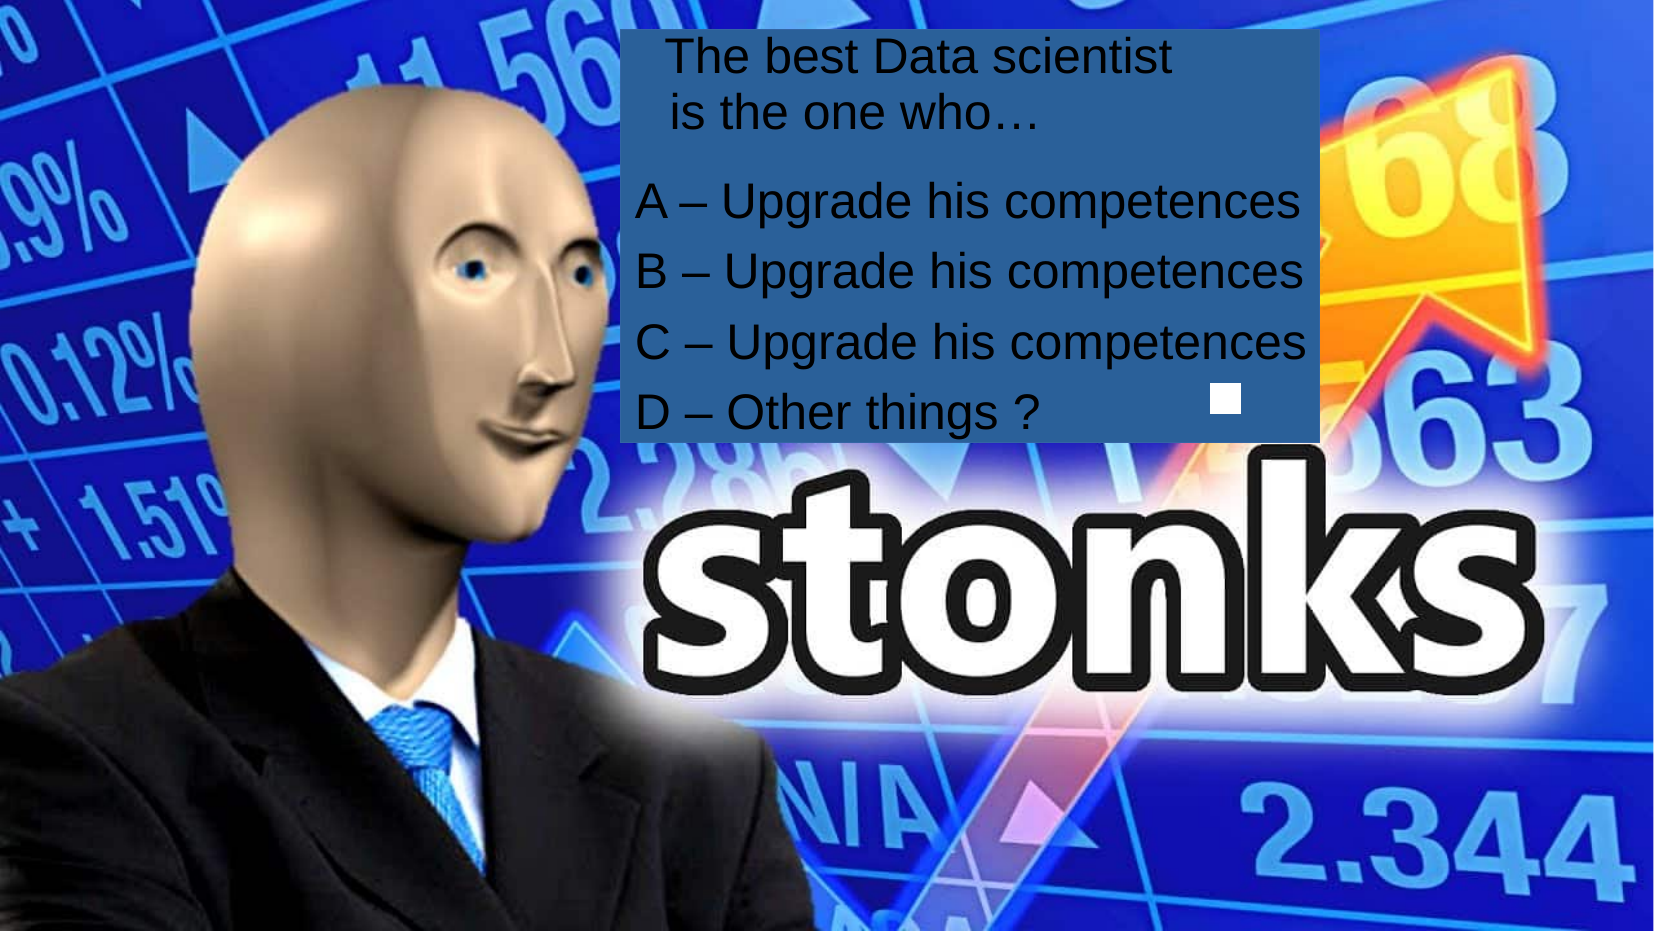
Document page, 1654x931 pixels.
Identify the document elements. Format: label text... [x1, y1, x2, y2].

text_box A – Upgrade his competences [620, 165, 1317, 236]
text_box [1056, 378, 1320, 443]
text_box C – Upgrade his competences [620, 306, 1322, 378]
picture [0, 0, 1654, 931]
text_box B – Upgrade his competences [620, 236, 1320, 306]
text_box D – Other things ? [620, 377, 1056, 448]
text_box [620, 29, 1320, 236]
text_box The best Data scientist is the one who… [649, 21, 1188, 148]
